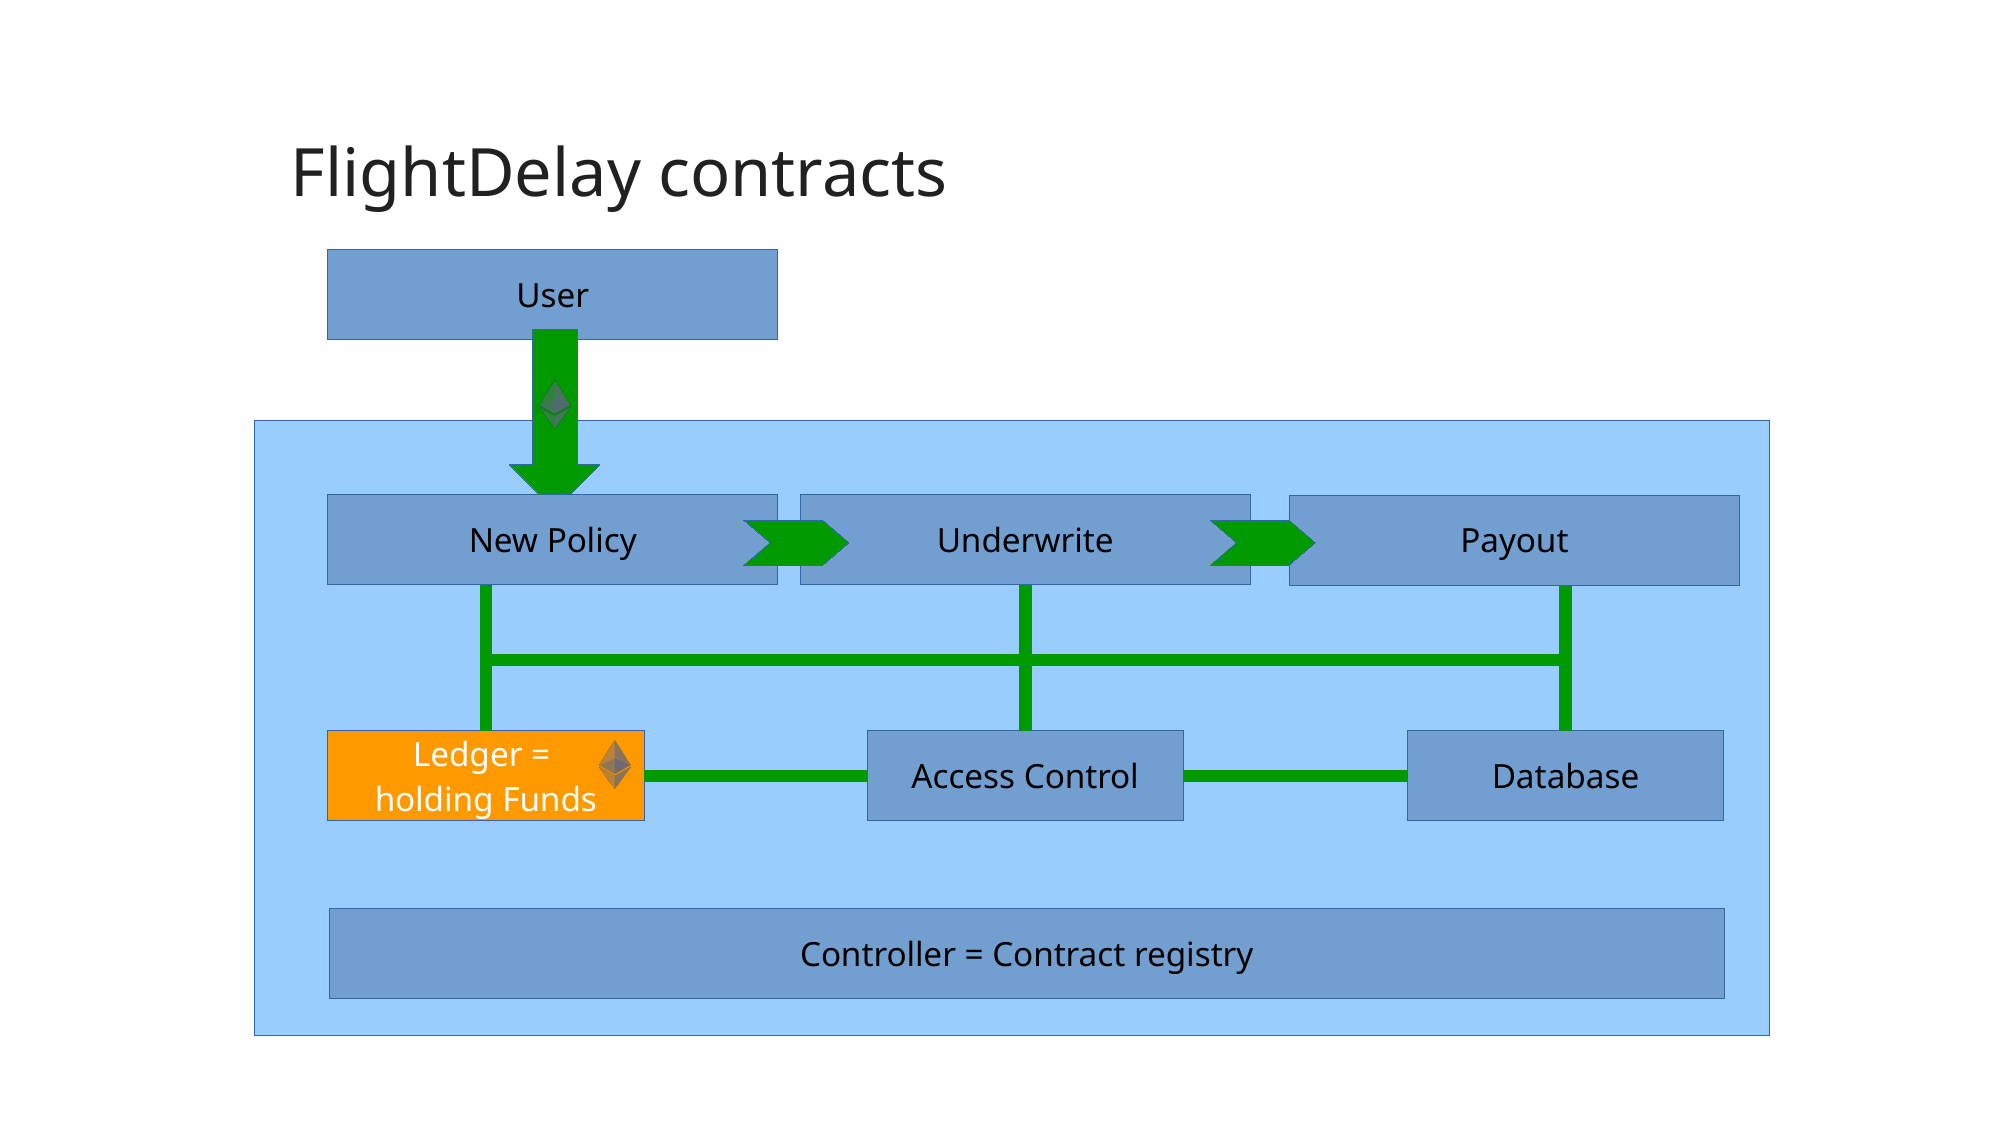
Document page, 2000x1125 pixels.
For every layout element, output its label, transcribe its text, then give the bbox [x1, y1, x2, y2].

text_box [254, 420, 1770, 1036]
picture [524, 374, 585, 436]
text_box User [327, 249, 778, 340]
text_box Access Control [867, 730, 1184, 821]
picture [584, 734, 645, 796]
text_box FlightDelay contracts [275, 122, 1761, 920]
text_box Ledger = holding Funds [327, 730, 645, 821]
text_box [509, 436, 600, 494]
text_box [743, 520, 849, 566]
text_box Payout [1289, 495, 1740, 586]
text_box [1210, 520, 1316, 566]
text_box Controller = Contract registry [329, 908, 1725, 999]
text_box Underwrite [800, 494, 1251, 585]
text_box New Policy [327, 494, 778, 585]
text_box [532, 329, 578, 374]
text_box Database [1407, 730, 1724, 821]
